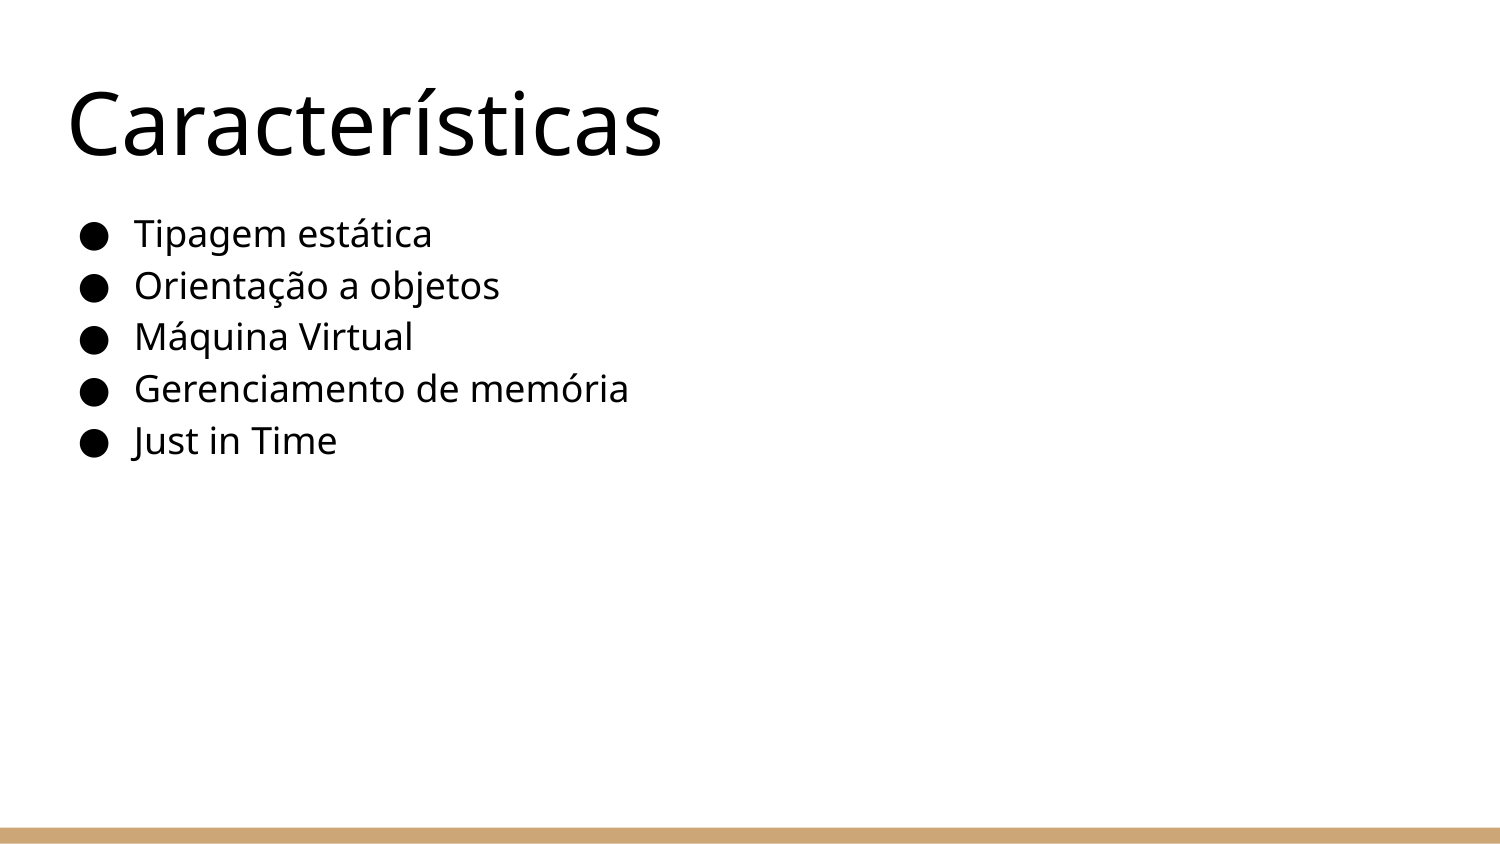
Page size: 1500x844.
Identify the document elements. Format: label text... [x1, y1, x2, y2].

title Características [51, 51, 1449, 189]
list Tipagem estática Orientação a objetos Máquina Virtual Gerenciamento de memória Just in Time [44, 188, 1442, 739]
